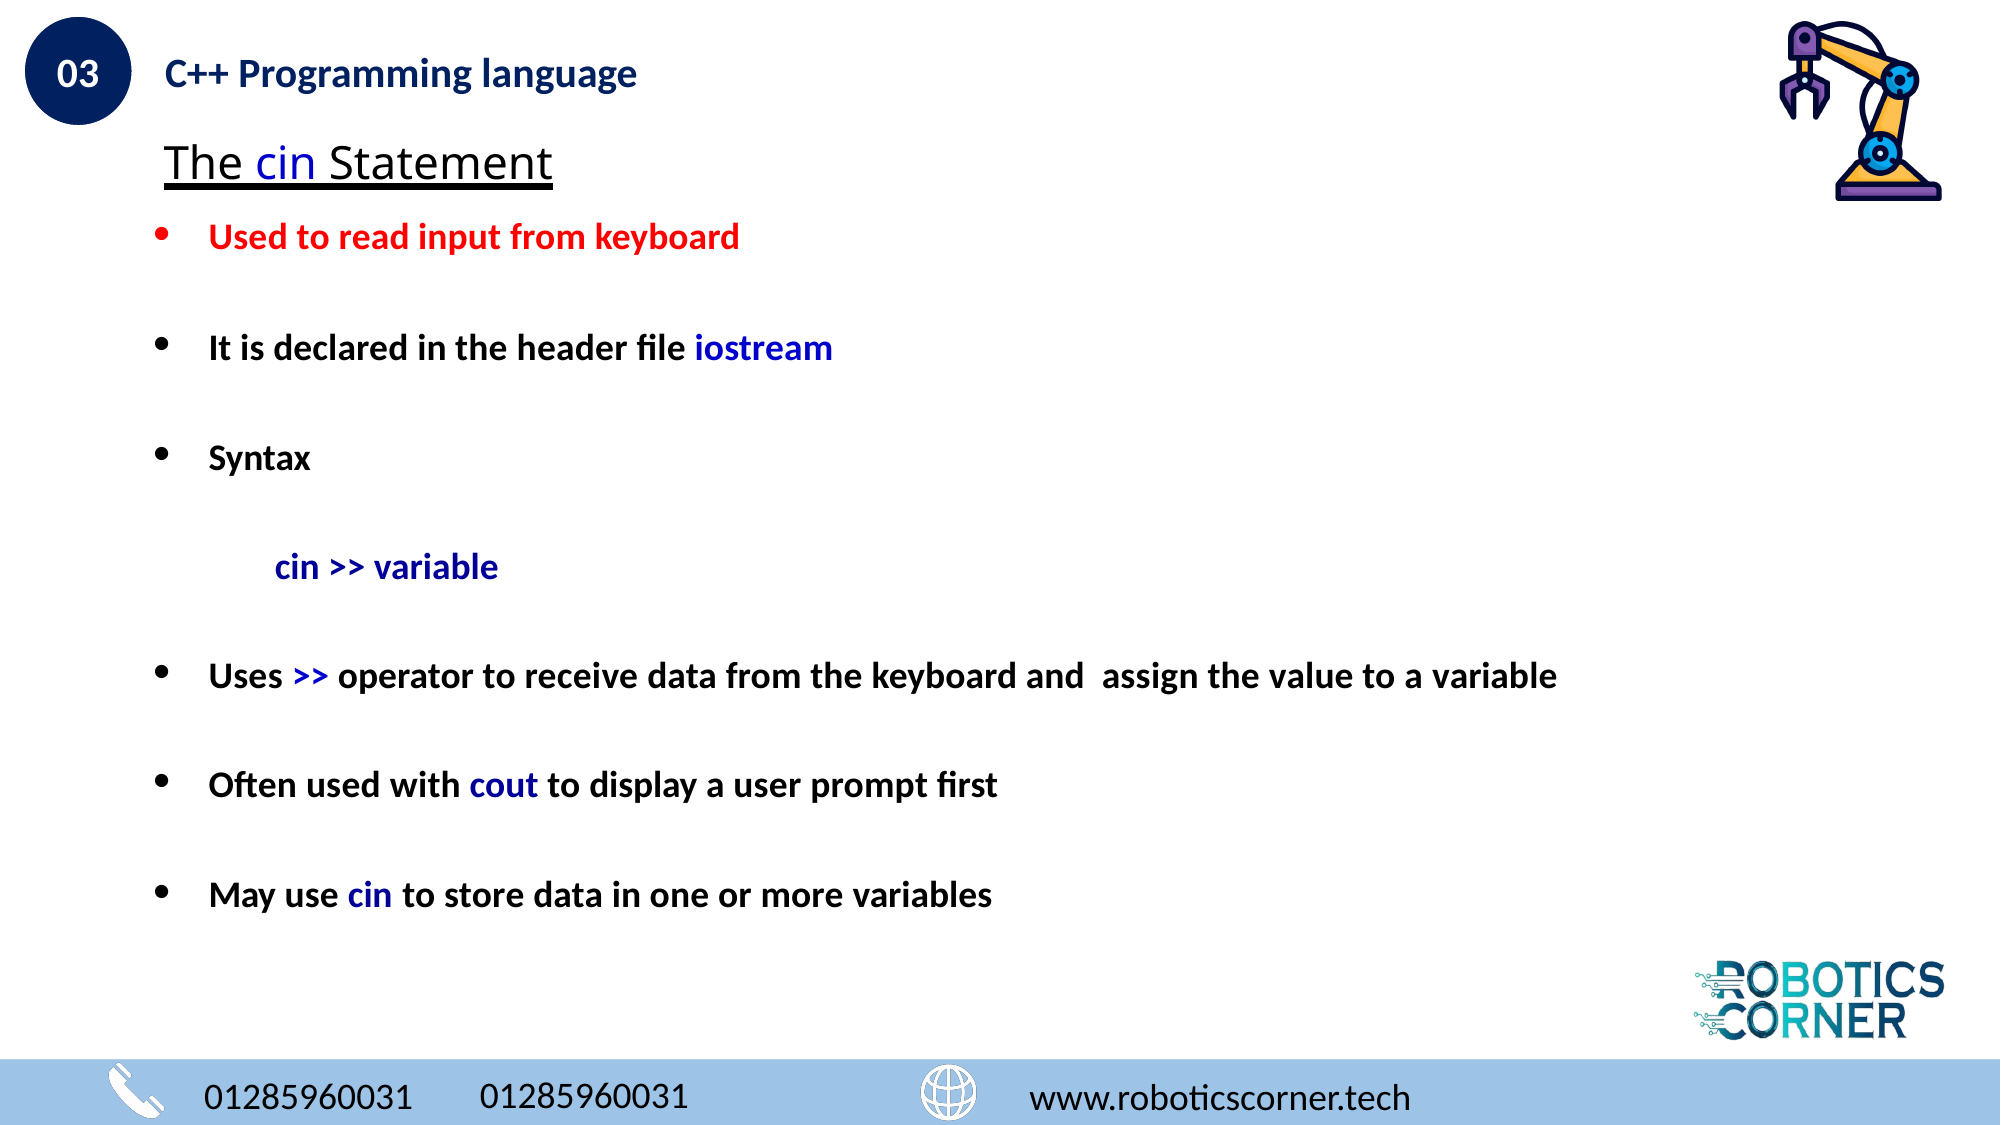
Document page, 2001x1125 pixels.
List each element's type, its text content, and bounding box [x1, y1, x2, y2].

text_box 01285960031 [189, 1064, 495, 1125]
text_box 03 [22, 14, 134, 128]
text_box Used to read input from keyboard It is declared in the header file iostream Syntax cin >> variable Uses >> operator to receive data from the keyboard and assign the value to a variable Often used with cout to display a user prompt first May use cin to store data in one or more variables [150, 209, 1900, 916]
text_box www.roboticscorner.tech [1014, 1065, 1531, 1125]
text_box C++ Programming language [150, 38, 697, 103]
picture [103, 1057, 170, 1124]
text_box [0, 1059, 915, 1125]
text_box 01285960031 [465, 1063, 811, 1124]
title The cin Statement [161, 64, 901, 209]
picture [1680, 859, 1953, 1059]
picture [915, 1059, 981, 1125]
text_box [981, 1059, 2000, 1125]
picture [1771, 21, 1950, 201]
